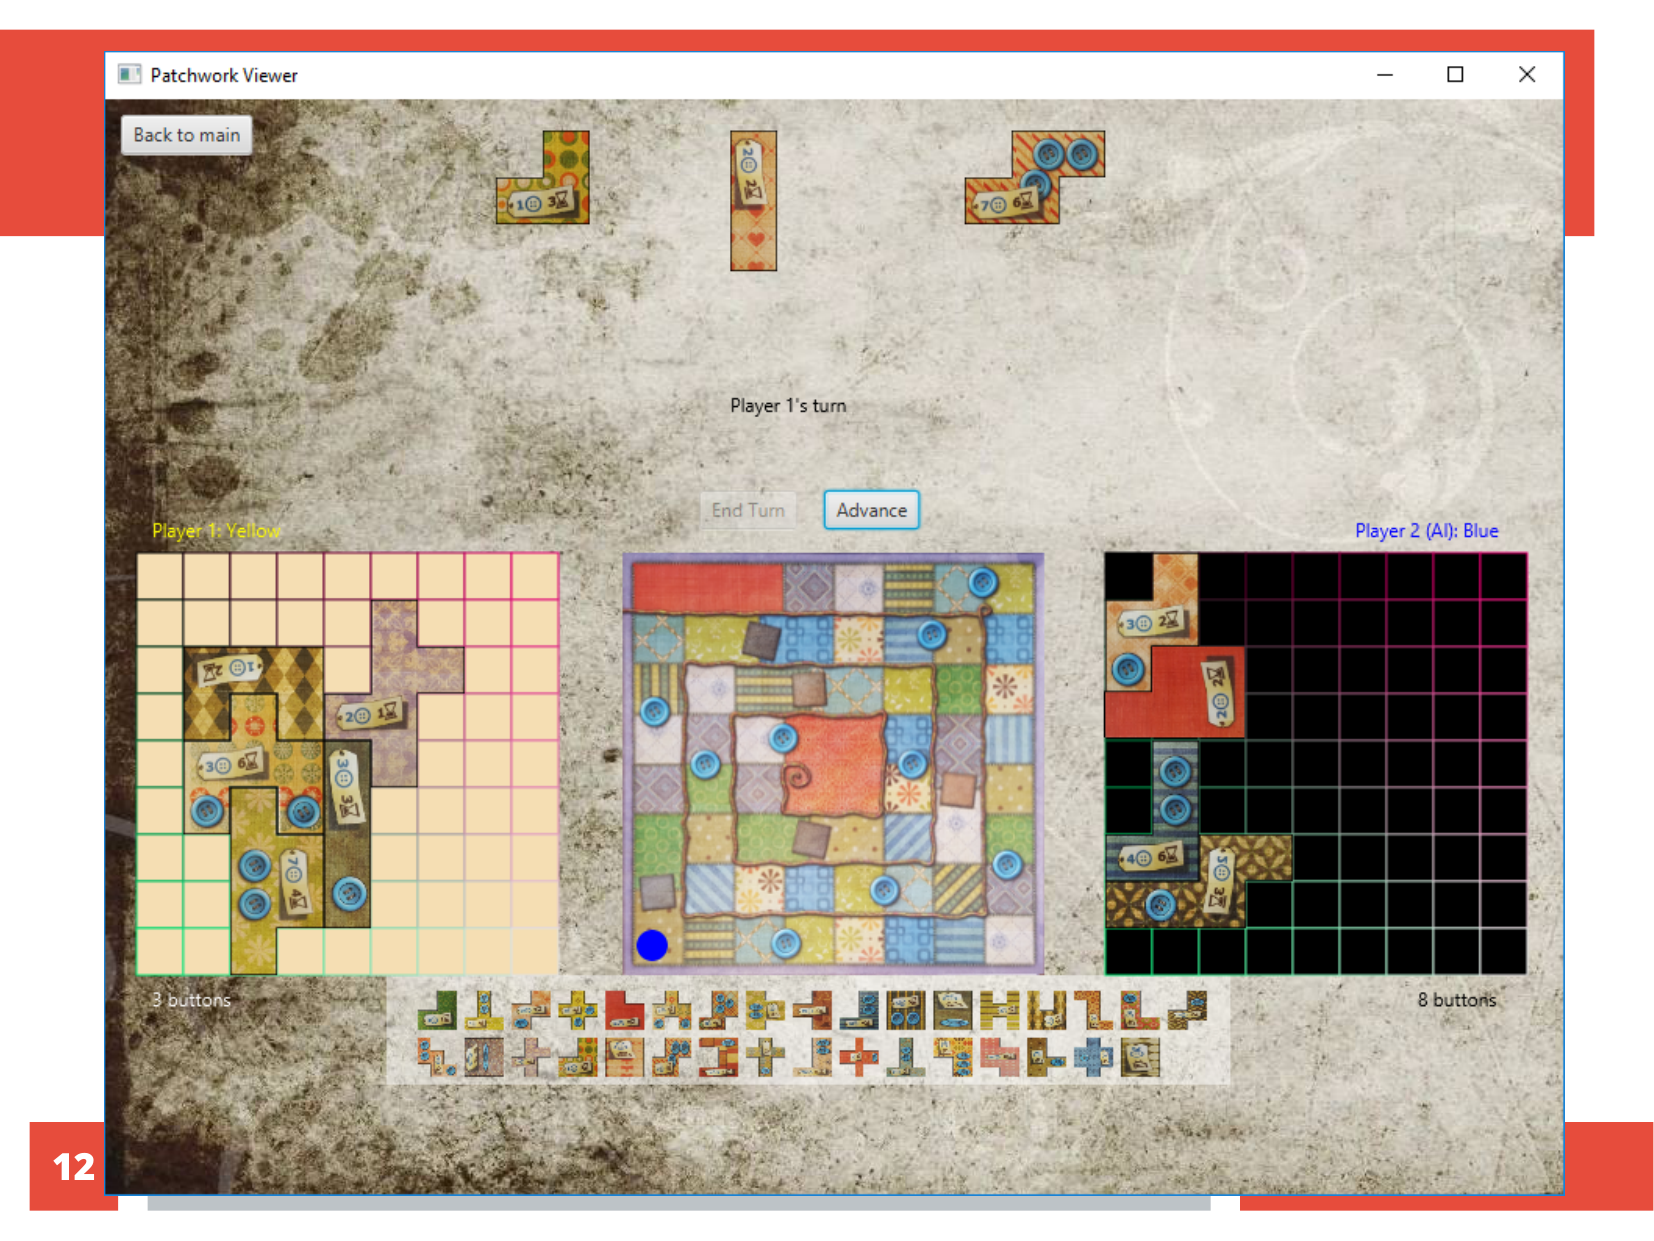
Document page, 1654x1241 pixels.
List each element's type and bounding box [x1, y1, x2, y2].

picture [104, 51, 1565, 1196]
